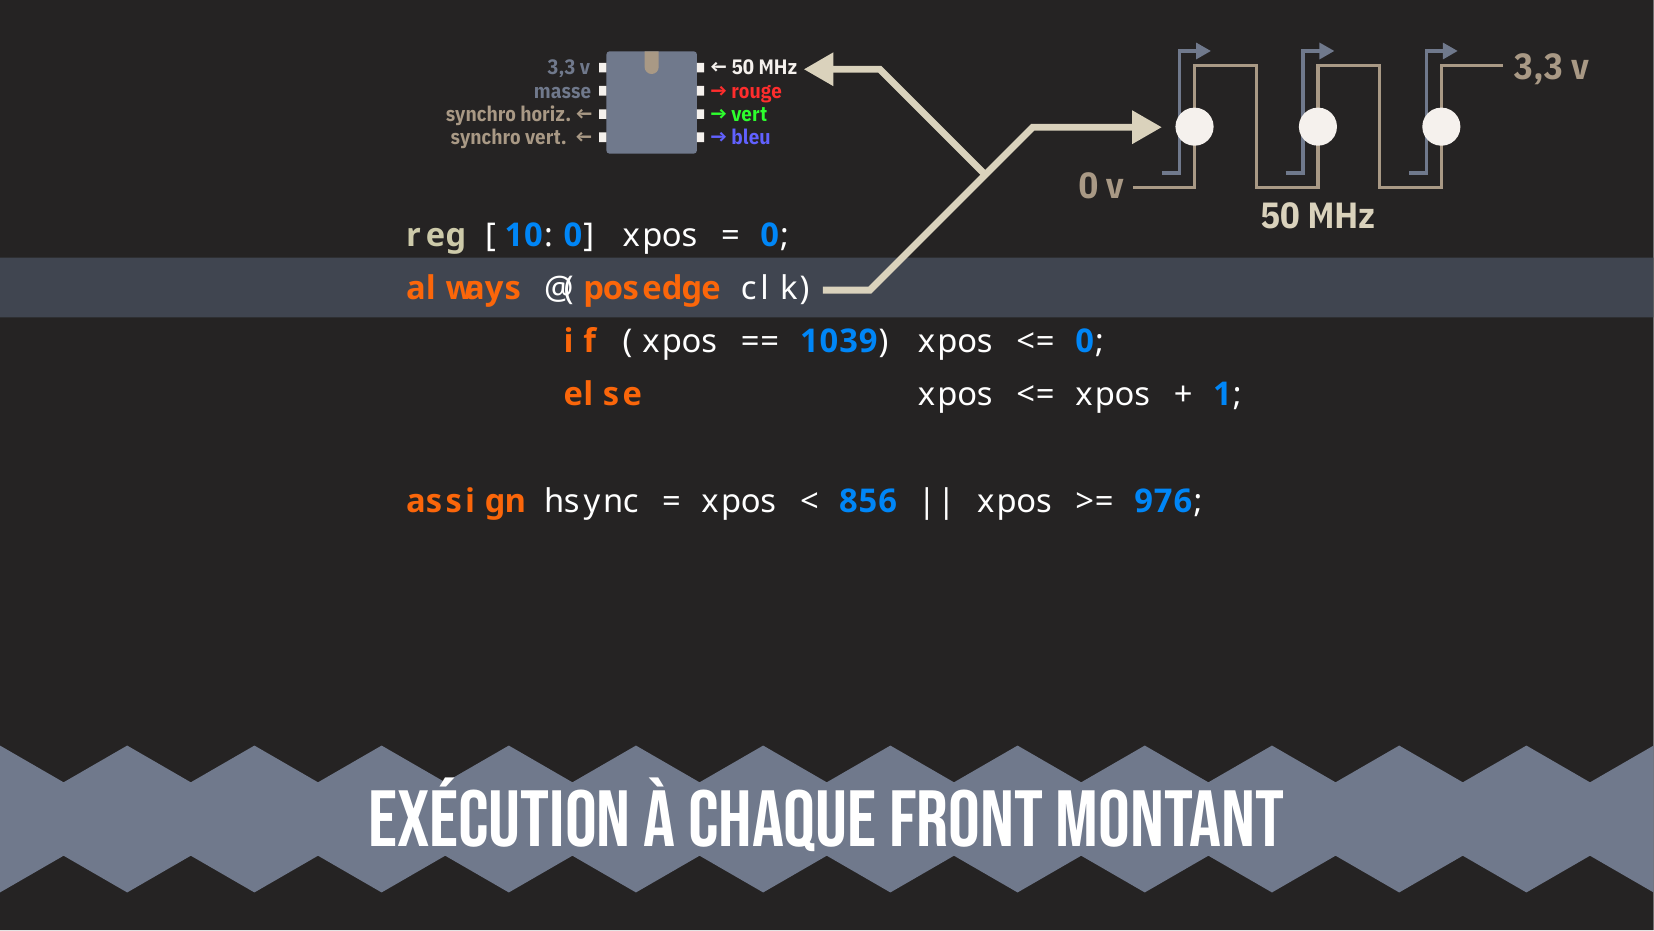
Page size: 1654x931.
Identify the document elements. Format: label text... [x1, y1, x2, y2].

title Exécution à chaque front montant [54, 768, 1600, 877]
picture [0, 0, 1654, 741]
